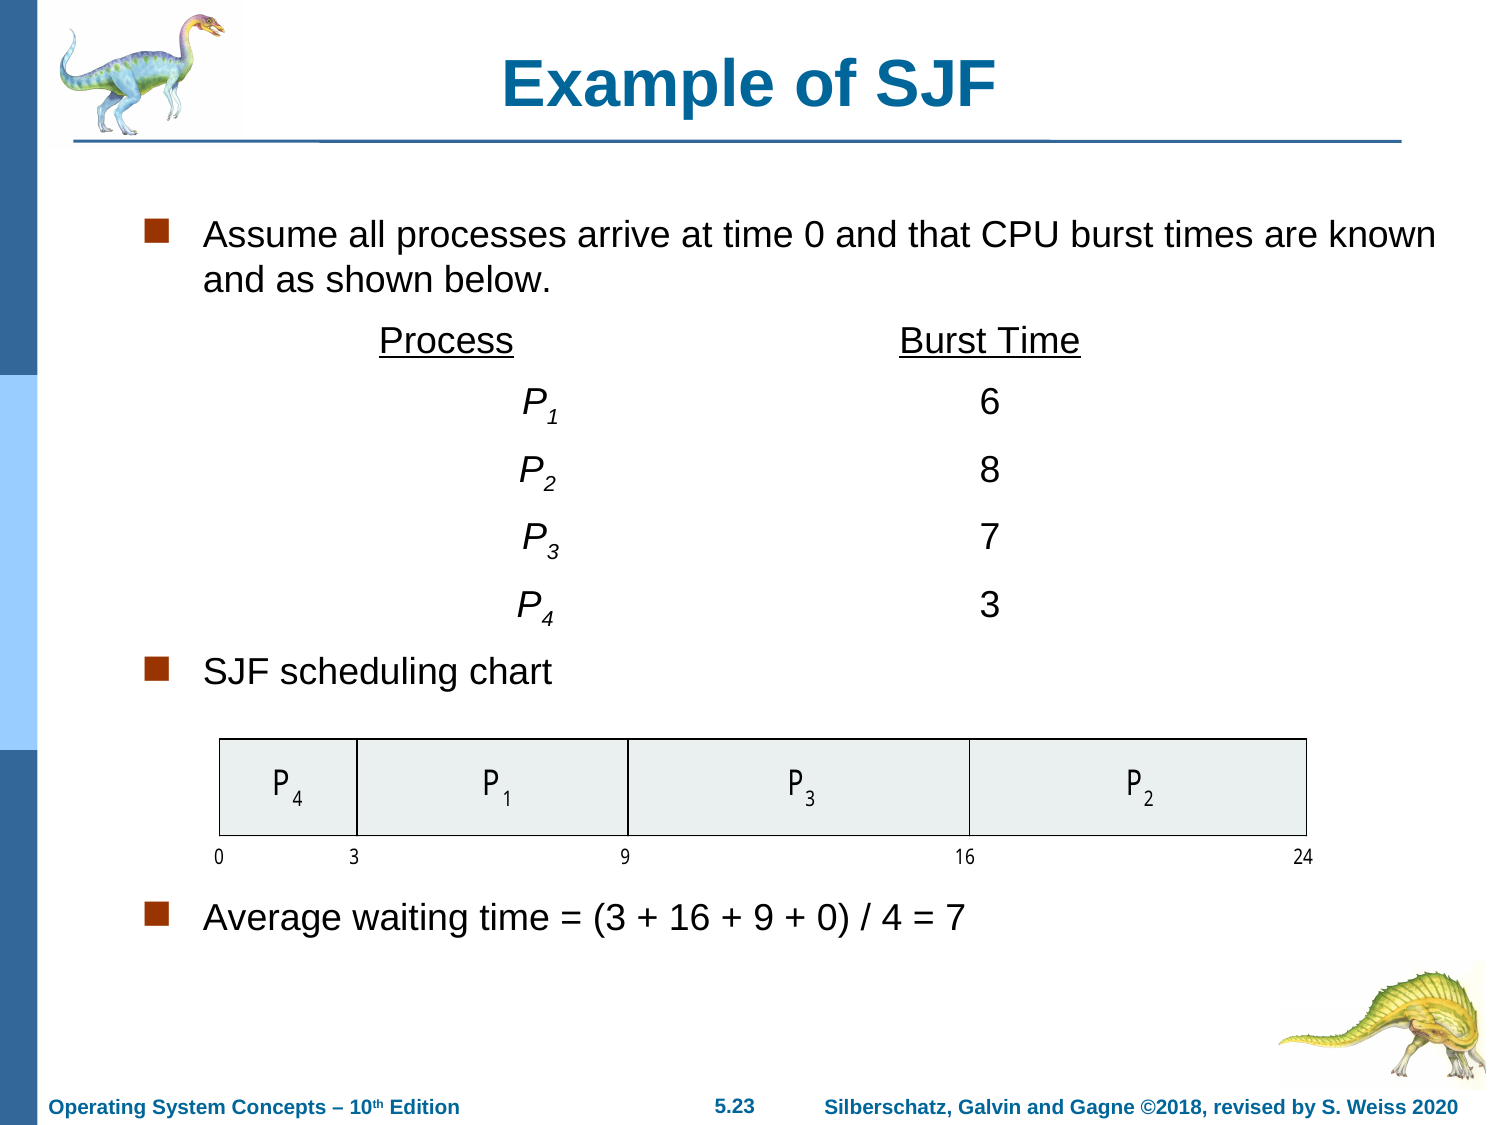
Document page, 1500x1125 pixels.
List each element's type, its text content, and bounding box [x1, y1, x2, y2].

text_box Assume all processes arrive at time 0 and that CPU burst times are known and as shown below. ProcessArriva l Time Burst Time P1 0.0 6 P2 2.0 8 P3 4.0 7 P4 5.0 3 SJF scheduling chart Average waiting time = (3 + 16 + 9 + 0) / 4 = 7 [132, 202, 1483, 946]
picture [211, 727, 1327, 875]
picture [1275, 959, 1486, 1090]
text_box Example of SJF [75, 33, 1426, 128]
picture [46, 0, 243, 149]
picture [1141, 1099, 1149, 1104]
